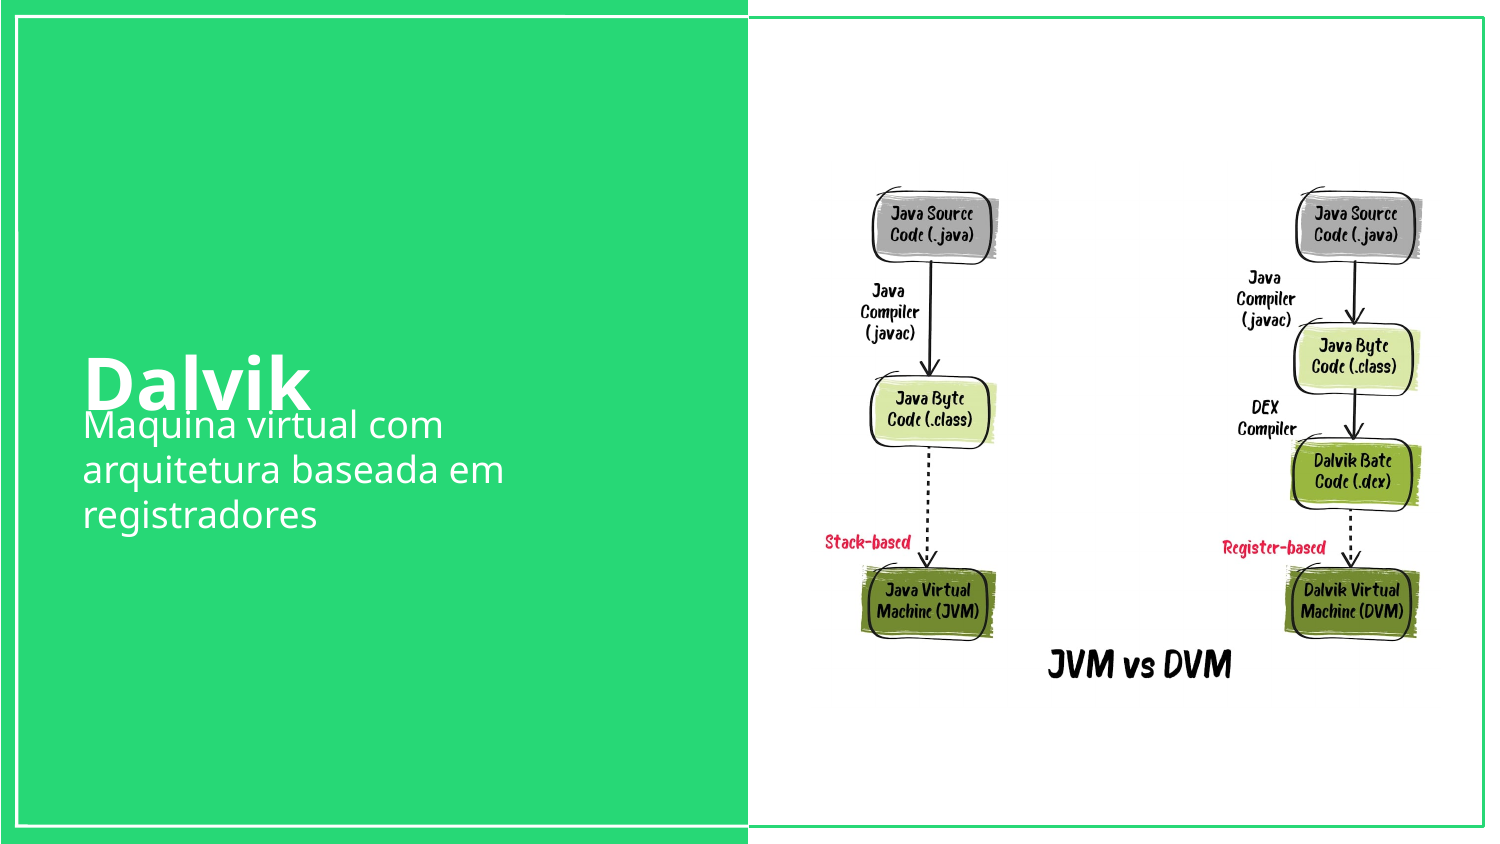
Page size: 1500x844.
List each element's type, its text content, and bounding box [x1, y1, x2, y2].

text_box [0, 0, 749, 844]
title Dalvik [67, 322, 697, 417]
picture [811, 161, 1441, 708]
text_box [19, 19, 749, 824]
subtitle Maquina virtual com arquitetura baseada em registradores [67, 417, 653, 521]
